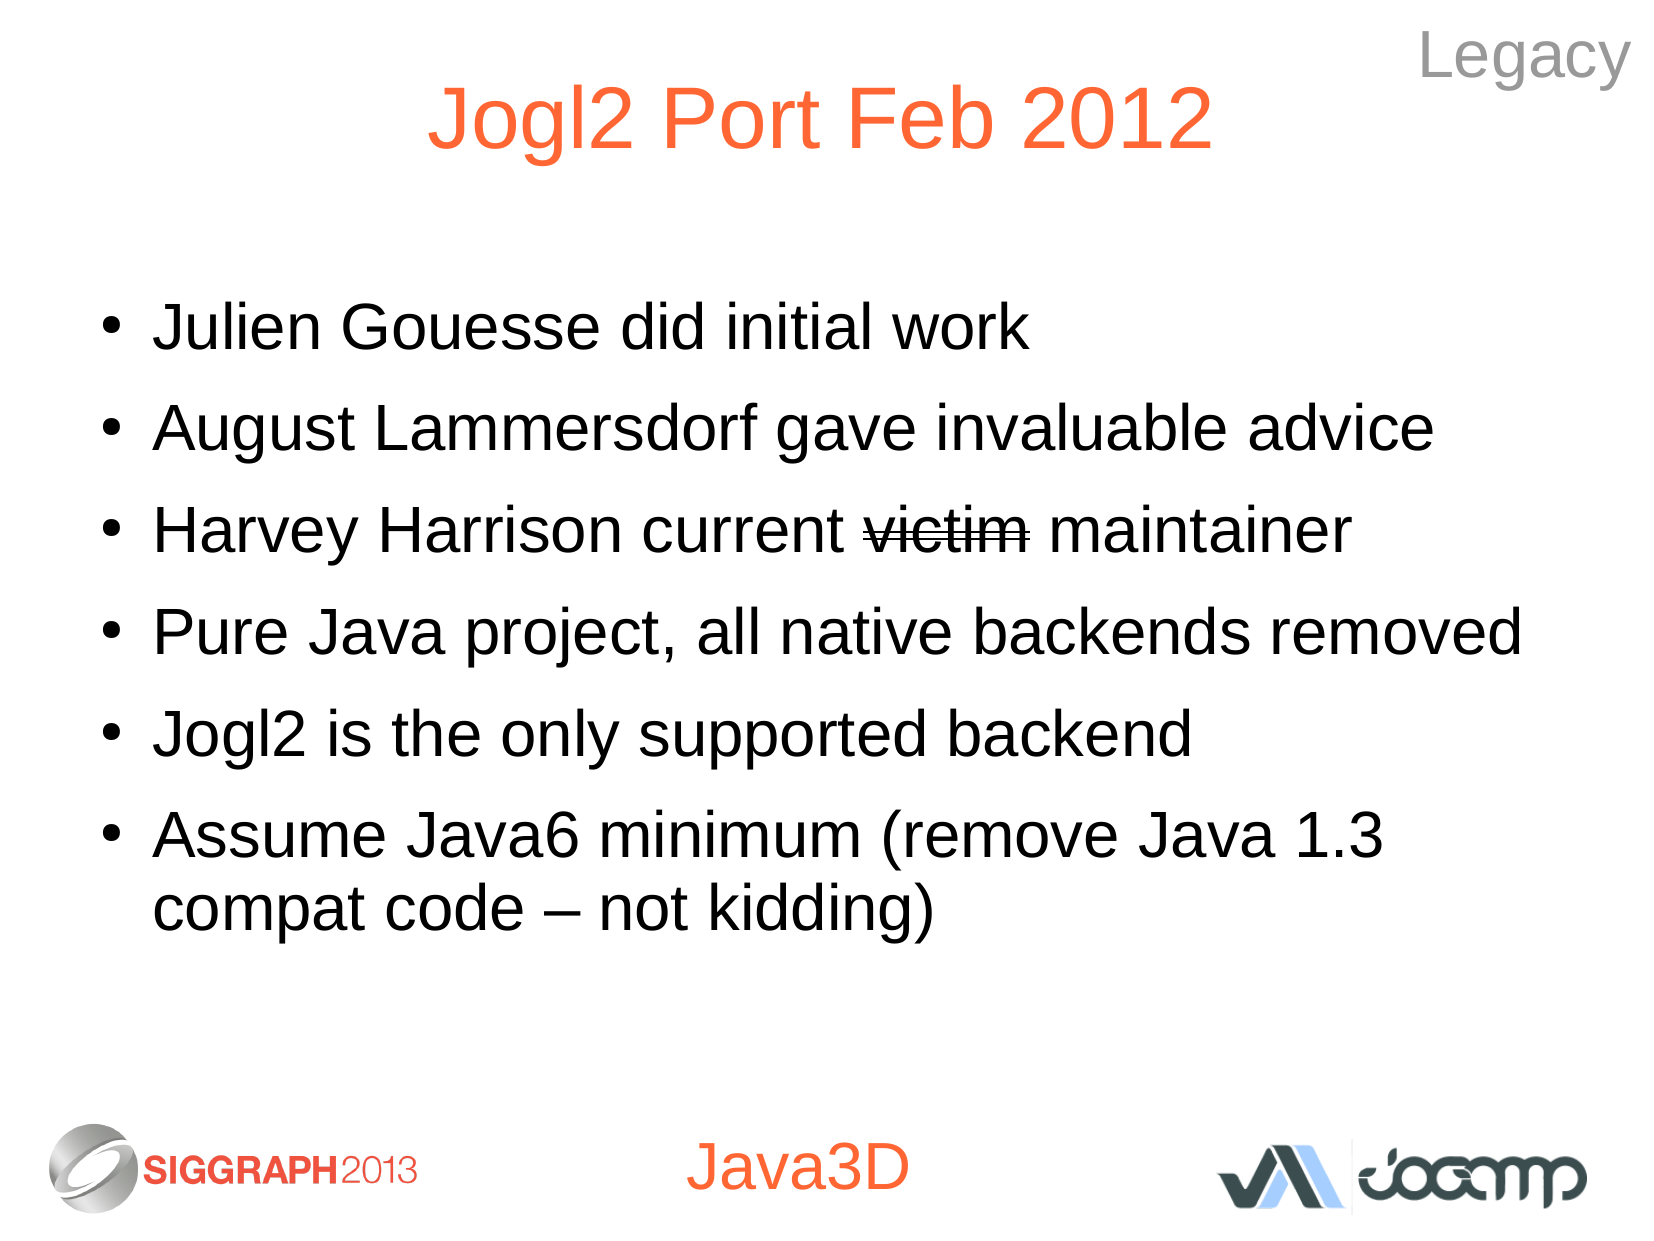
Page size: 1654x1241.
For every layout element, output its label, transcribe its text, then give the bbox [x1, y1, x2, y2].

text_box Legacy [1402, 9, 1648, 115]
text_box Java3D [653, 1117, 946, 1216]
picture [45, 1122, 421, 1215]
list Julien Gouesse did initial work August Lammersdorf gave invaluable advice Harvey Harrison current victim maintainer Pure Java project, all native backends removed Jogl2 is the only supported backend Assume Java6 minimum (remove Java 1.3 compat code – not kidding) [82, 290, 1538, 1010]
title Jogl2 Port Feb 2012 [68, 49, 1576, 188]
picture [1215, 1139, 1587, 1215]
